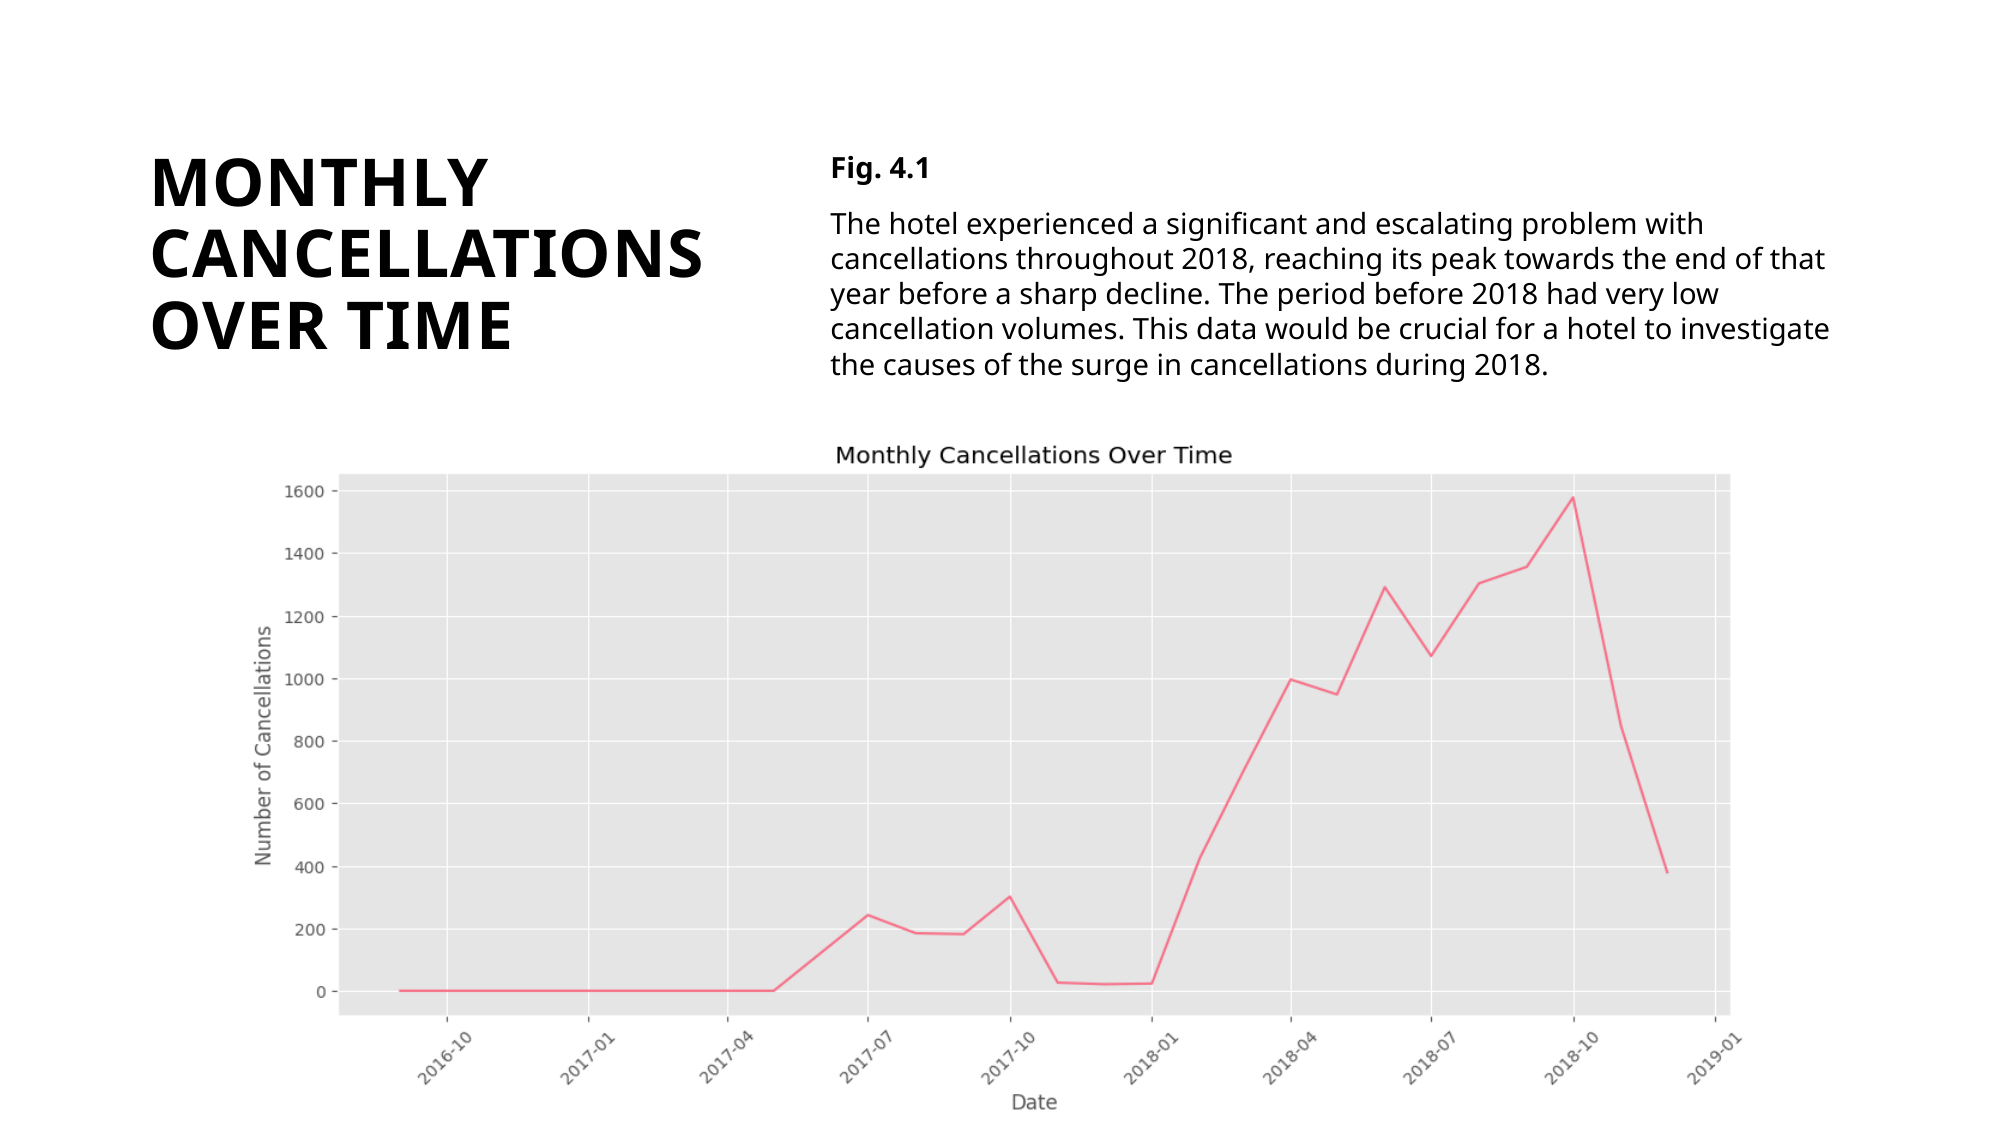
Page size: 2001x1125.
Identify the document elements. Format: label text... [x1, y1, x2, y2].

list Fig. 4.1 The hotel experienced a significant and escalating problem with cancellations throughout 2018, reaching its peak towards the end of that year before a sharp decline. The period before 2018 had very low cancellation volumes. This data would be crucial for a hotel to investigate the causes of the surge in cancellations during 2018. [815, 141, 1849, 978]
title Monthly Cancellations Over Time [134, 142, 791, 373]
picture [243, 435, 1757, 1125]
